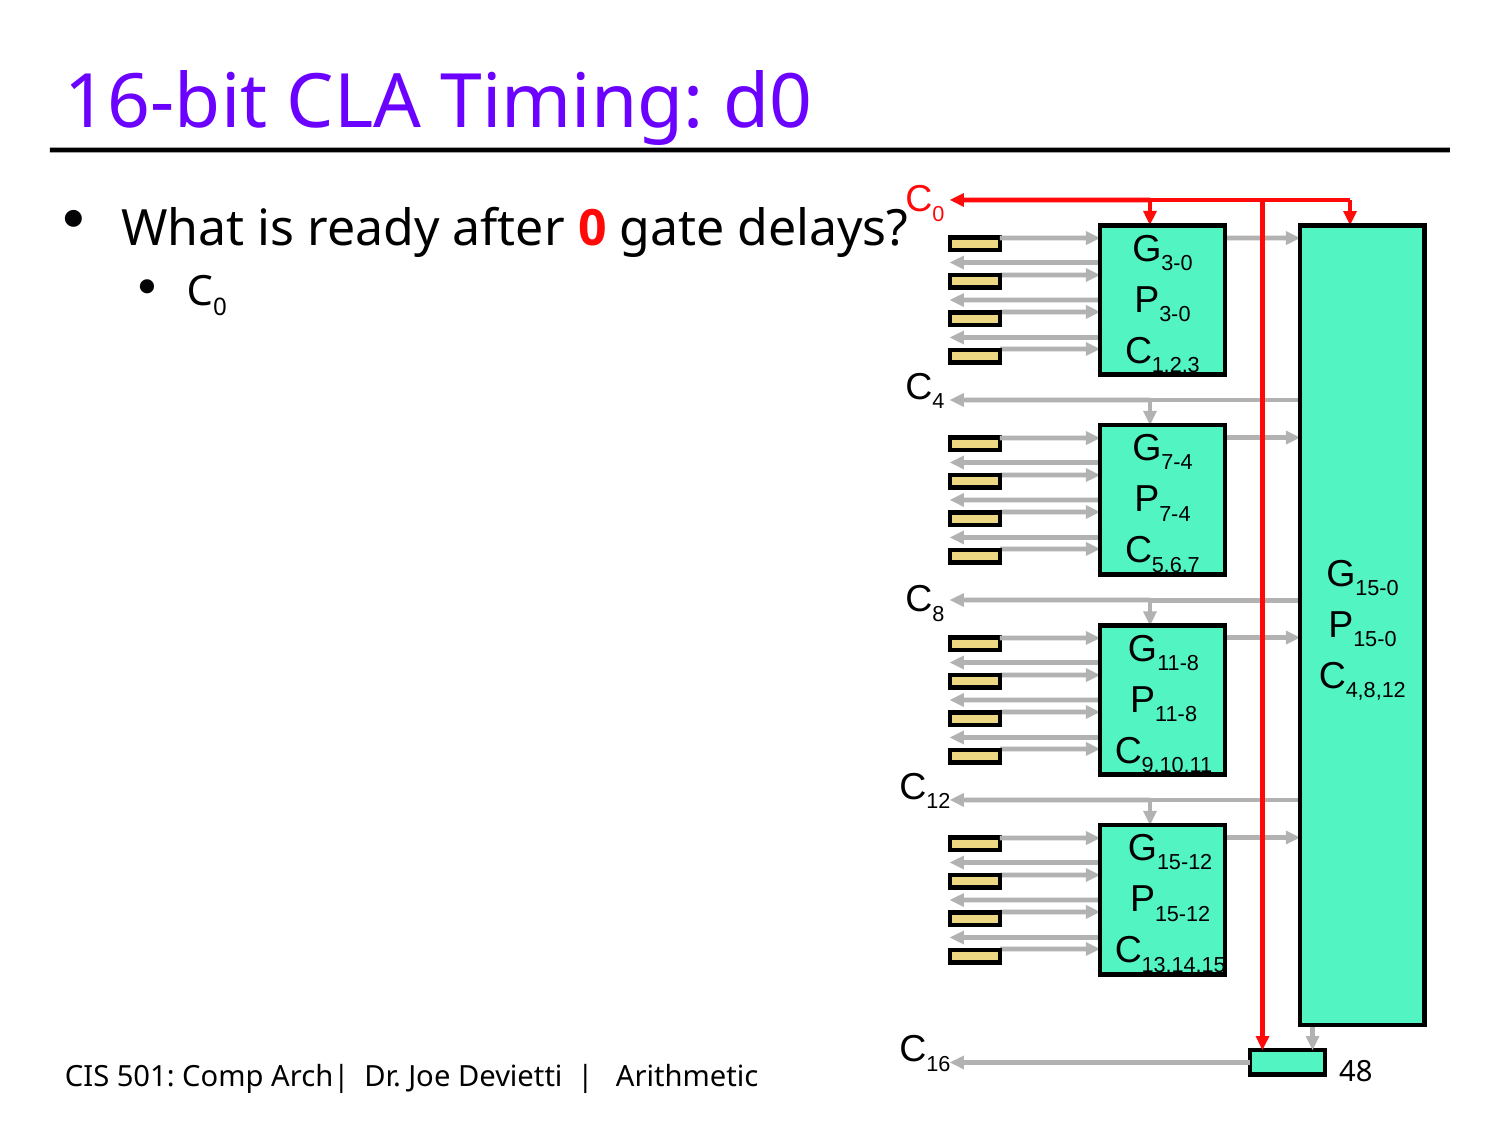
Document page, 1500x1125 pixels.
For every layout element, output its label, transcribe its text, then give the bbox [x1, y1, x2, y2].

text_box [949, 712, 1000, 725]
text_box G15-0 P15-0 C4,8,12 [1299, 225, 1425, 1025]
text_box <number> [1074, 1049, 1250, 1060]
text_box <number> [1074, 1049, 1388, 1100]
text_box [949, 837, 1000, 850]
text_box C16 [874, 999, 975, 1100]
text_box [949, 437, 1000, 450]
text_box What is ready after 0 gate delays? C0 [50, 187, 950, 1025]
text_box [949, 875, 1000, 888]
text_box [949, 350, 1000, 363]
text_box G15-12 P15-12 C13,14,15 [1099, 824, 1225, 975]
text_box C4 [874, 337, 975, 438]
text_box C12 [874, 737, 975, 838]
text_box [975, 237, 1000, 250]
text_box [949, 750, 1000, 763]
text_box [949, 675, 1000, 688]
text_box [949, 912, 1000, 925]
text_box [949, 474, 1000, 488]
text_box [949, 512, 1000, 525]
text_box G3-0 P3-0 C1,2,3 [1099, 225, 1225, 375]
text_box 16-bit CLA Timing: d0 [49, 37, 1363, 150]
text_box C8 [874, 549, 975, 650]
text_box G11-8 P11-8 C9,10,11 [1099, 625, 1225, 775]
text_box [949, 637, 1000, 650]
text_box CIS 501: Comp Arch| Dr. Joe Devietti | Arithmetic [49, 1049, 874, 1100]
text_box [1250, 1049, 1325, 1075]
text_box G7-4 P7-4 C5,6,7 [1099, 424, 1225, 575]
text_box [949, 549, 1000, 563]
text_box [949, 275, 1000, 288]
text_box [949, 950, 1000, 963]
text_box [949, 312, 1000, 325]
text_box C0 [874, 149, 975, 250]
